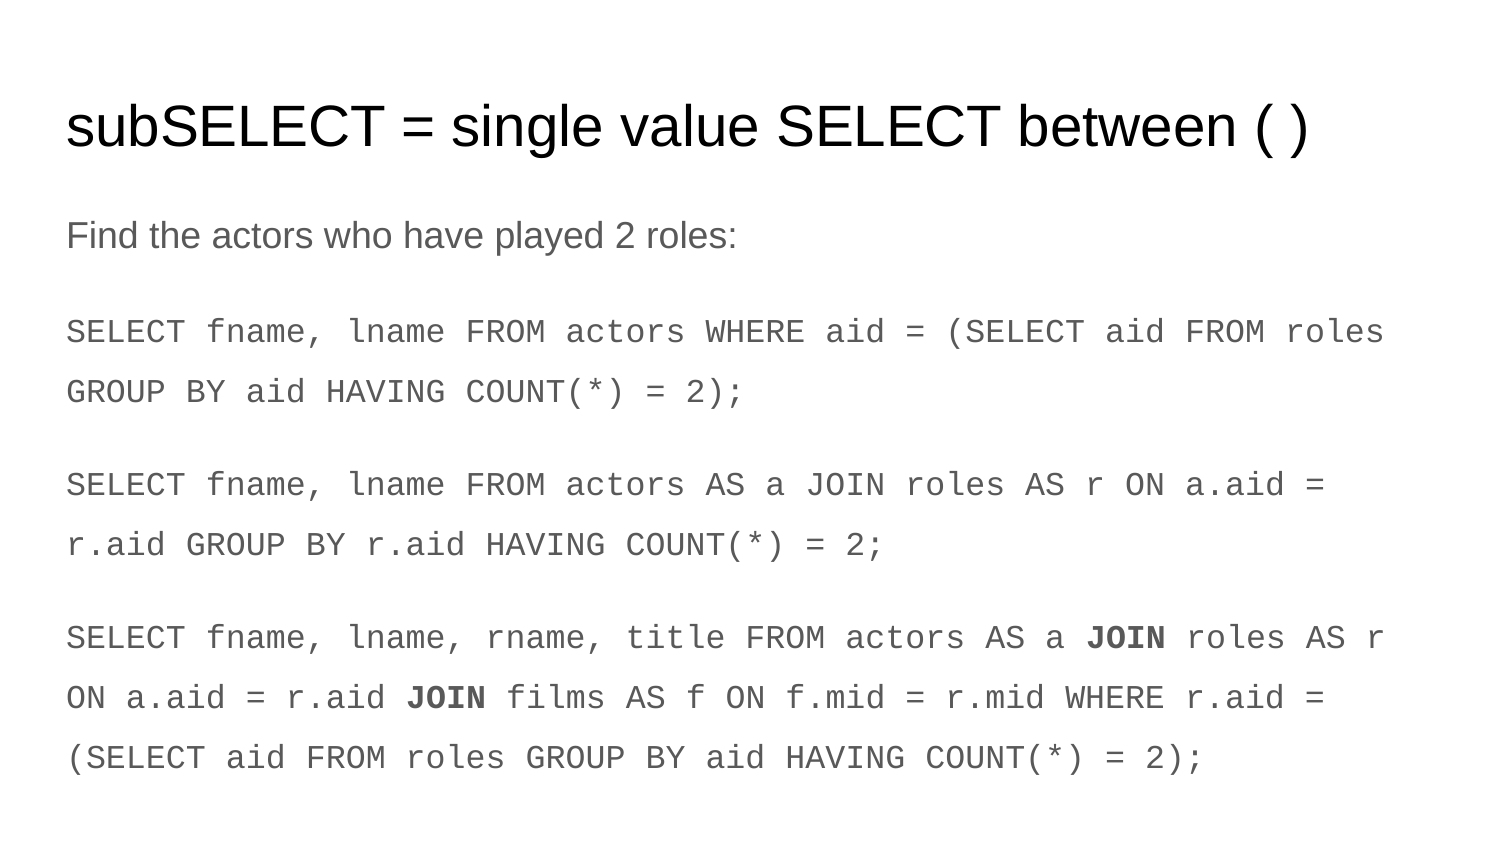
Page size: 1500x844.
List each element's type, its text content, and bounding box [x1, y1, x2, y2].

list Find the actors who have played 2 roles: SELECT fname, lname FROM actors WHERE aid = (SELECT aid FROM roles GROUP BY aid HAVING COUNT(*) = 2); SELECT fname, lname FROM actors AS a JOIN roles AS r ON a.aid = r.aid GROUP BY r.aid HAVING COUNT(*) = 2; SELECT fname, lname, rname, title FROM actors AS a JOIN roles AS r ON a.aid = r.aid JOIN films AS f ON f.mid = r.mid WHERE r.aid = (SELECT aid FROM roles GROUP BY aid HAVING COUNT(*) = 2); [51, 189, 1449, 750]
title subSELECT = single value SELECT between ( ) [51, 72, 1449, 167]
